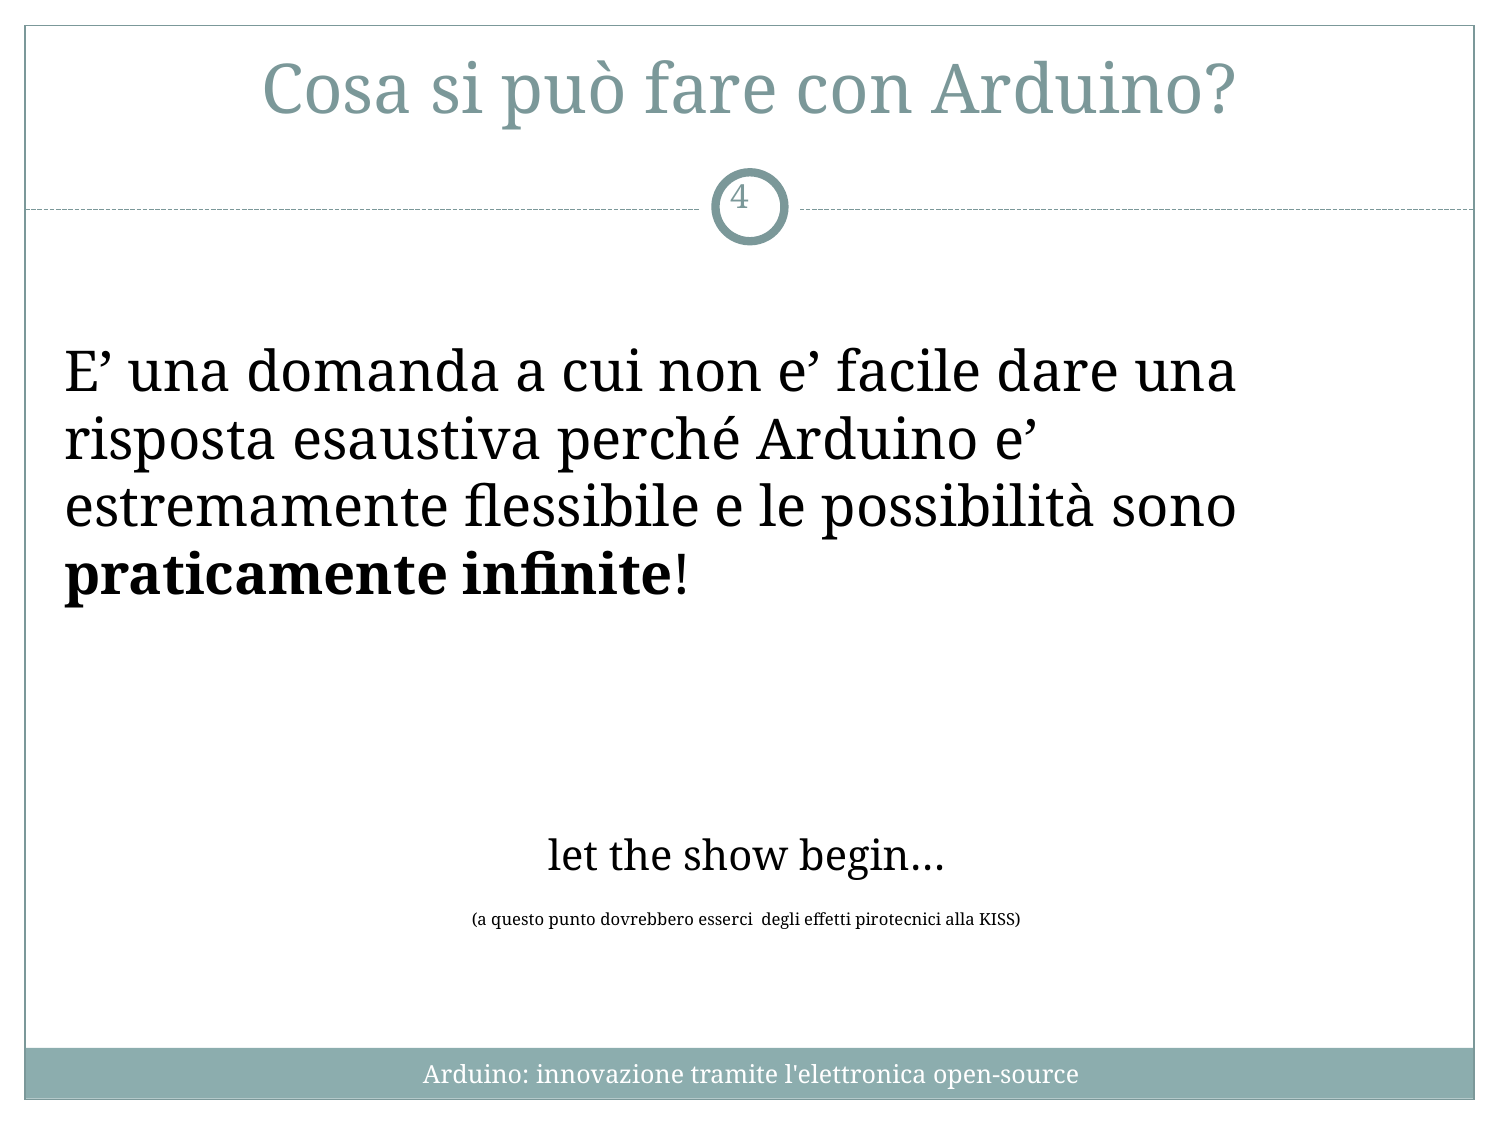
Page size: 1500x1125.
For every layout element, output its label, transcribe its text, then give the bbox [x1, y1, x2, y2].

title Cosa si può fare con Arduino? [49, 37, 1450, 162]
footer Arduino: innovazione tramite l'elettronica open-source [50, 1051, 1454, 1112]
slide_number <numero> [715, 168, 791, 241]
list E’ una domanda a cui non e’ facile dare una risposta esaustiva perché Arduino e’ estremamente flessibile e le possibilità sono praticamente infinite! let the show begin… (a questo punto dovrebbero esserci degli effetti pirotecnici alla KISS) [49, 328, 1445, 1001]
